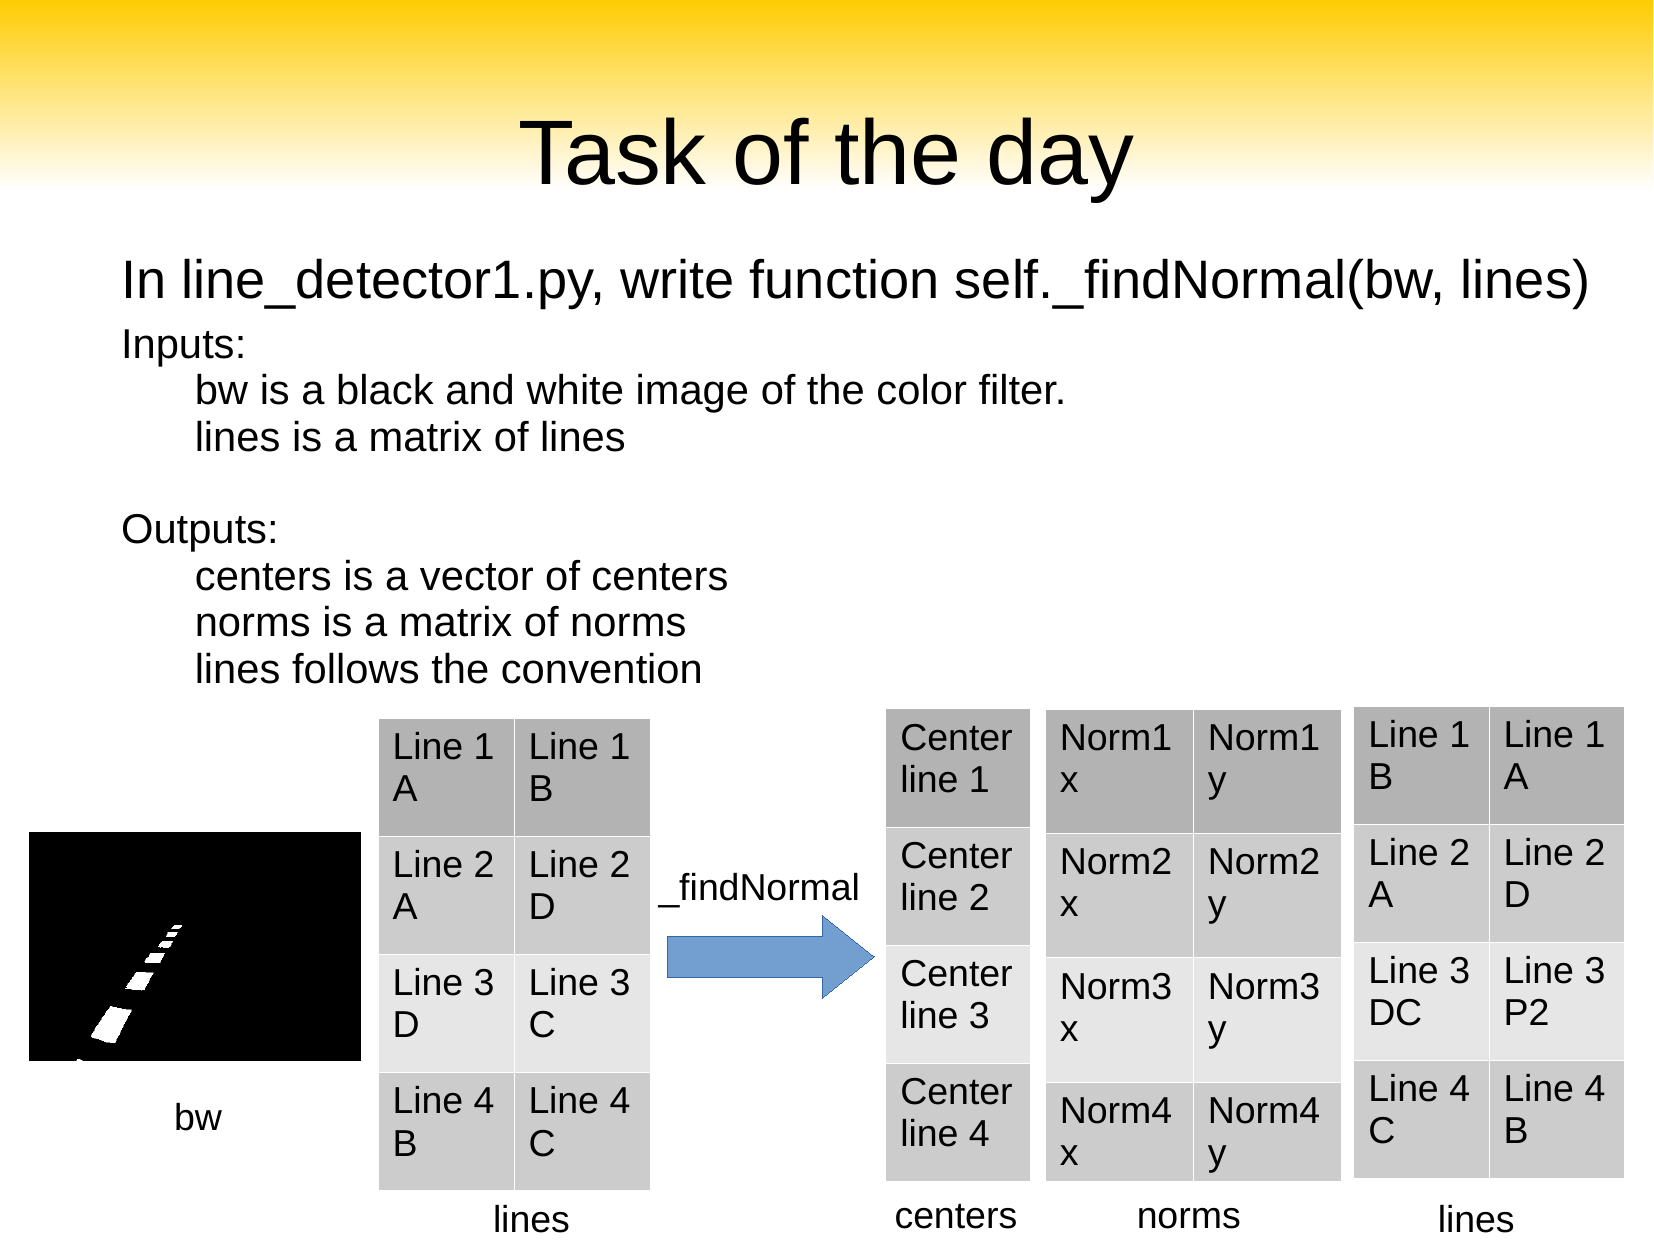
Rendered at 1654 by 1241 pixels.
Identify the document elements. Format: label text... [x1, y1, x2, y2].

text_box [667, 916, 875, 999]
table_header Norm1 x [1046, 710, 1193, 833]
table_cell Norm2 y [1194, 834, 1341, 957]
picture [29, 832, 361, 1061]
text_box lines [1423, 1190, 1648, 1241]
table_header Center line 1 [886, 709, 1030, 827]
table_cell Line 3 D [379, 955, 514, 1072]
text_box [0, 0, 1654, 189]
table_cell Norm3 y [1194, 958, 1341, 1082]
table_cell Line 4 C [515, 1073, 650, 1190]
table_header Line 1 B [515, 719, 650, 836]
text_box norms [1122, 1187, 1256, 1241]
table_cell Center line 4 [886, 1064, 1030, 1181]
table_header Line 1 A [1490, 707, 1624, 824]
table_cell Line 4 B [379, 1073, 514, 1190]
table_header Line 1 B [1354, 707, 1489, 824]
table_cell Line 2 D [1490, 825, 1624, 942]
table_cell Line 2 A [1354, 825, 1489, 942]
text_box bw [159, 1088, 237, 1182]
table_header Line 1 A [379, 719, 514, 836]
table_cell Line 3 DC [1354, 943, 1489, 1060]
table_cell Norm4 y [1194, 1083, 1341, 1181]
title Task of the day [82, 49, 1571, 257]
text_box centers [879, 1187, 1033, 1241]
table_header Norm1 y [1194, 710, 1341, 833]
table_cell Norm3 x [1046, 958, 1193, 1082]
text_box _findNormal [643, 858, 875, 916]
table_cell Line 4 C [1354, 1061, 1489, 1178]
text_box In line_detector1.py, write function self._findNormal(bw, lines) [106, 242, 1630, 379]
table_cell Line 2 A [379, 837, 514, 954]
table_cell Center line 3 [886, 946, 1030, 1063]
text_box lines [478, 1190, 703, 1241]
text_box Inputs: bw is a black and white image of the color filter. lines is a matrix of lines Outputs: centers is a vector of centers norms is a matrix of norms lines follows the convention [106, 312, 1082, 700]
table_cell Line 3 C [515, 955, 650, 1072]
table_cell Norm2 x [1046, 834, 1193, 957]
table_cell Line 4 B [1490, 1061, 1624, 1178]
table_cell Center line 2 [886, 828, 1030, 945]
table_cell Line 3 P2 [1490, 943, 1624, 1060]
table_cell Norm4 x [1046, 1083, 1193, 1181]
table_cell Line 2 D [515, 837, 650, 954]
